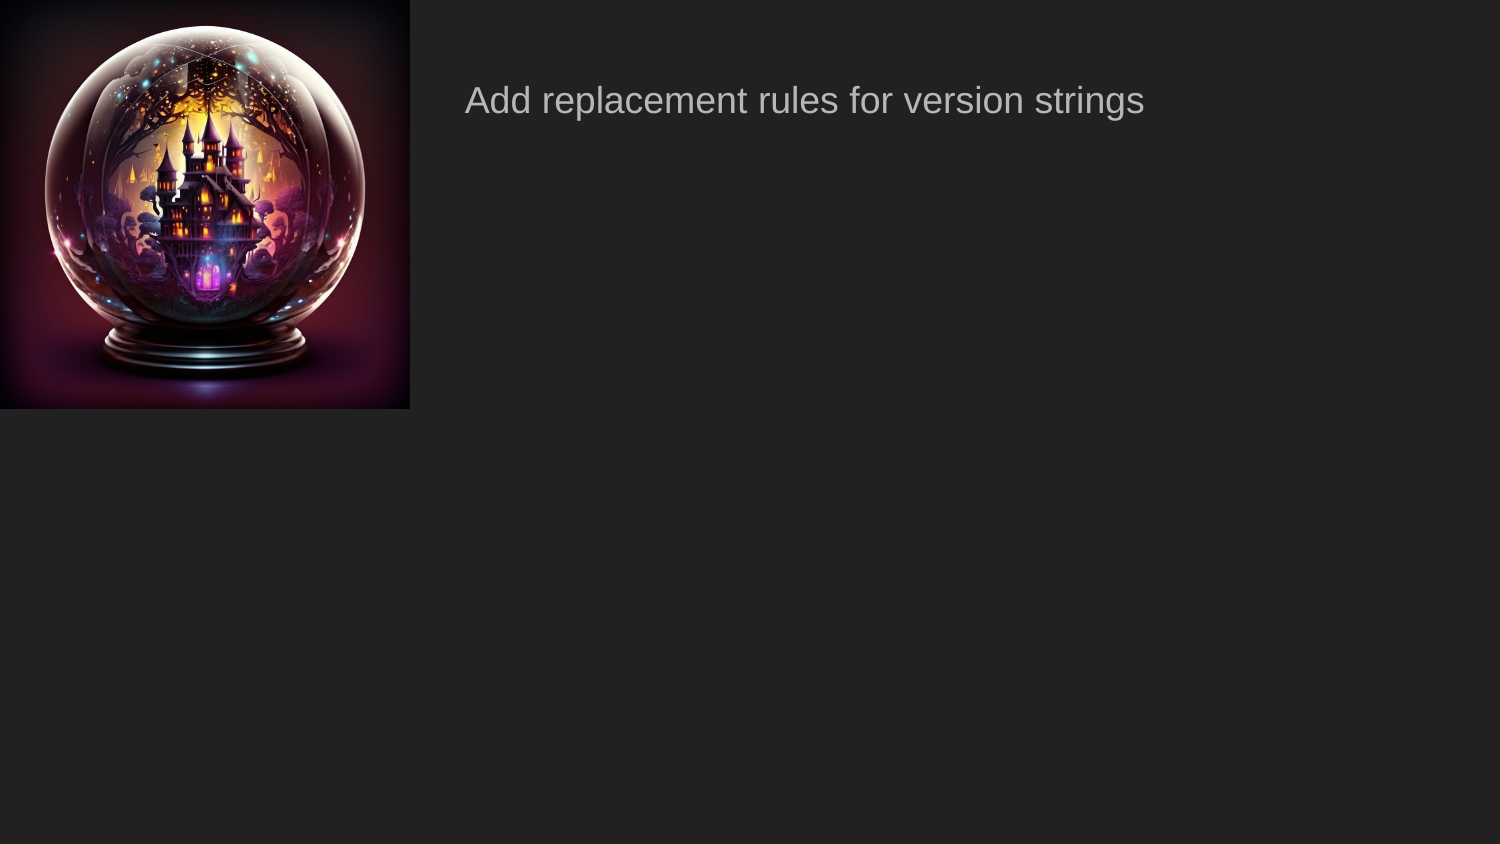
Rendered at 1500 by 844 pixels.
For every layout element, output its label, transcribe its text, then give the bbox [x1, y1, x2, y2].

picture [0, 0, 410, 410]
text_box Add replacement rules for version strings [449, 61, 1434, 796]
